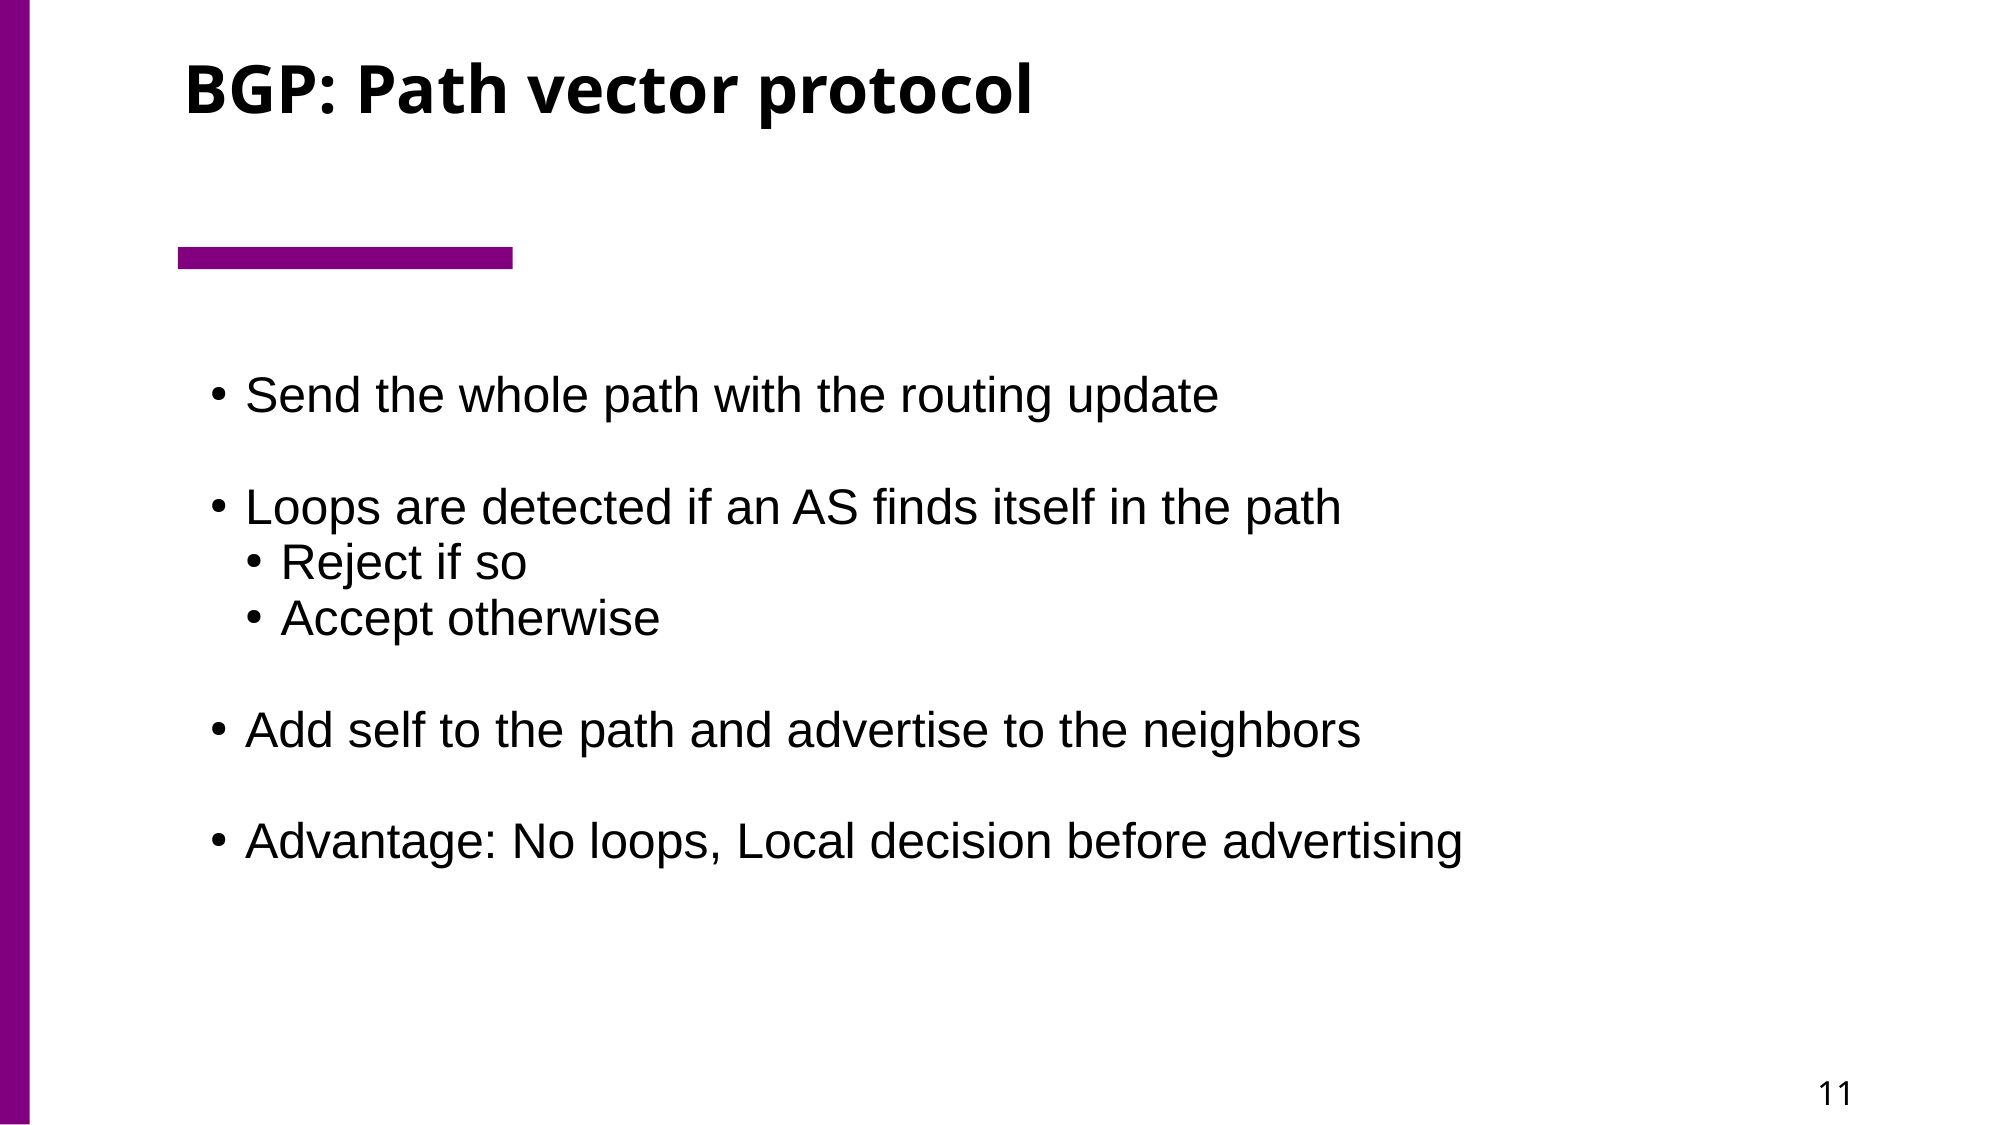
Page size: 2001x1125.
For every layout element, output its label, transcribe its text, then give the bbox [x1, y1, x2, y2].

title BGP: Path vector protocol [133, 0, 1946, 135]
text_box Send the whole path with the routing update Loops are detected if an AS finds itself in the path Reject if so Accept otherwise Add self to the path and advertise to the neighbors Advantage: No loops, Local decision before advertising [195, 360, 1711, 888]
